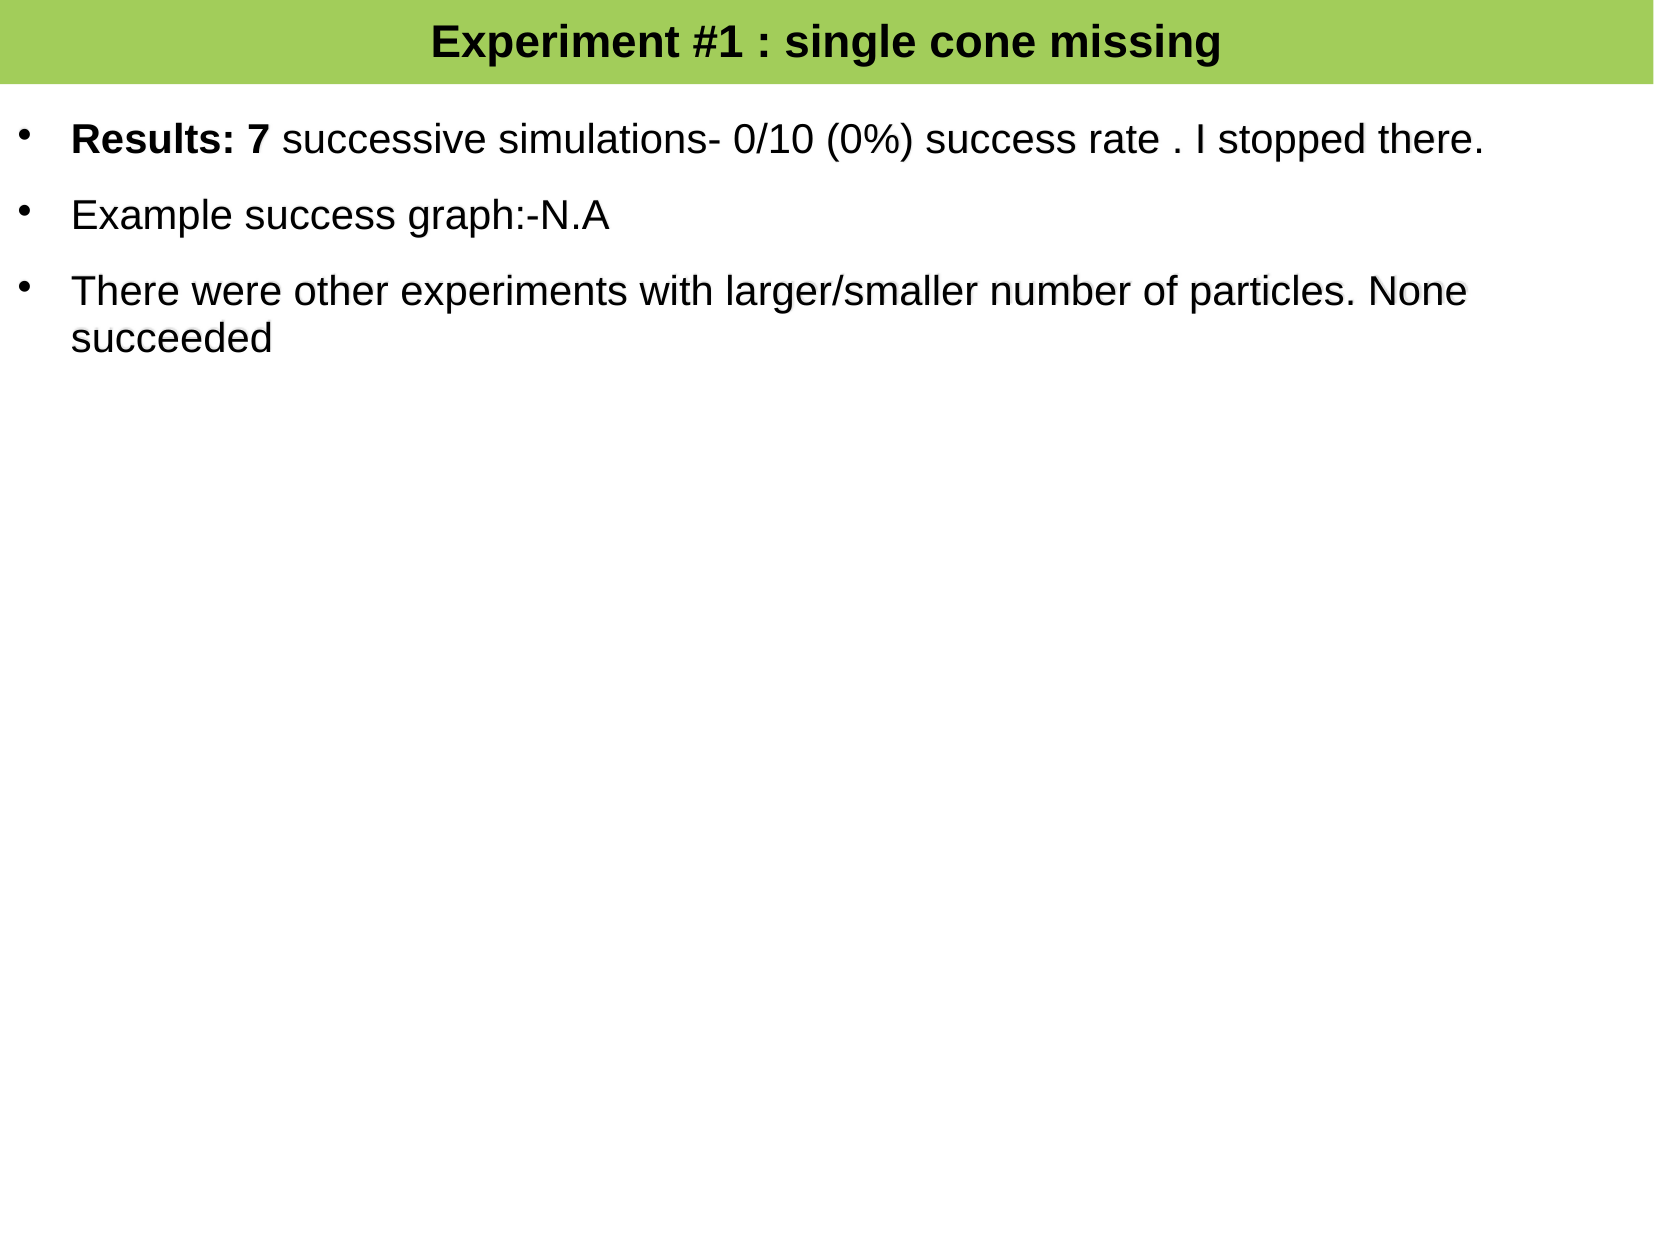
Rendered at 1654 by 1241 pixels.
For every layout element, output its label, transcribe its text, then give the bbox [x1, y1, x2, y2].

list Results: 7 successive simulations- 0/10 (0%) success rate . I stopped there. Example success graph:-N.A There were other experiments with larger/smaller number of particles. None succeeded [0, 115, 1654, 1241]
title Experiment #1 : single cone missing [0, 0, 1654, 85]
